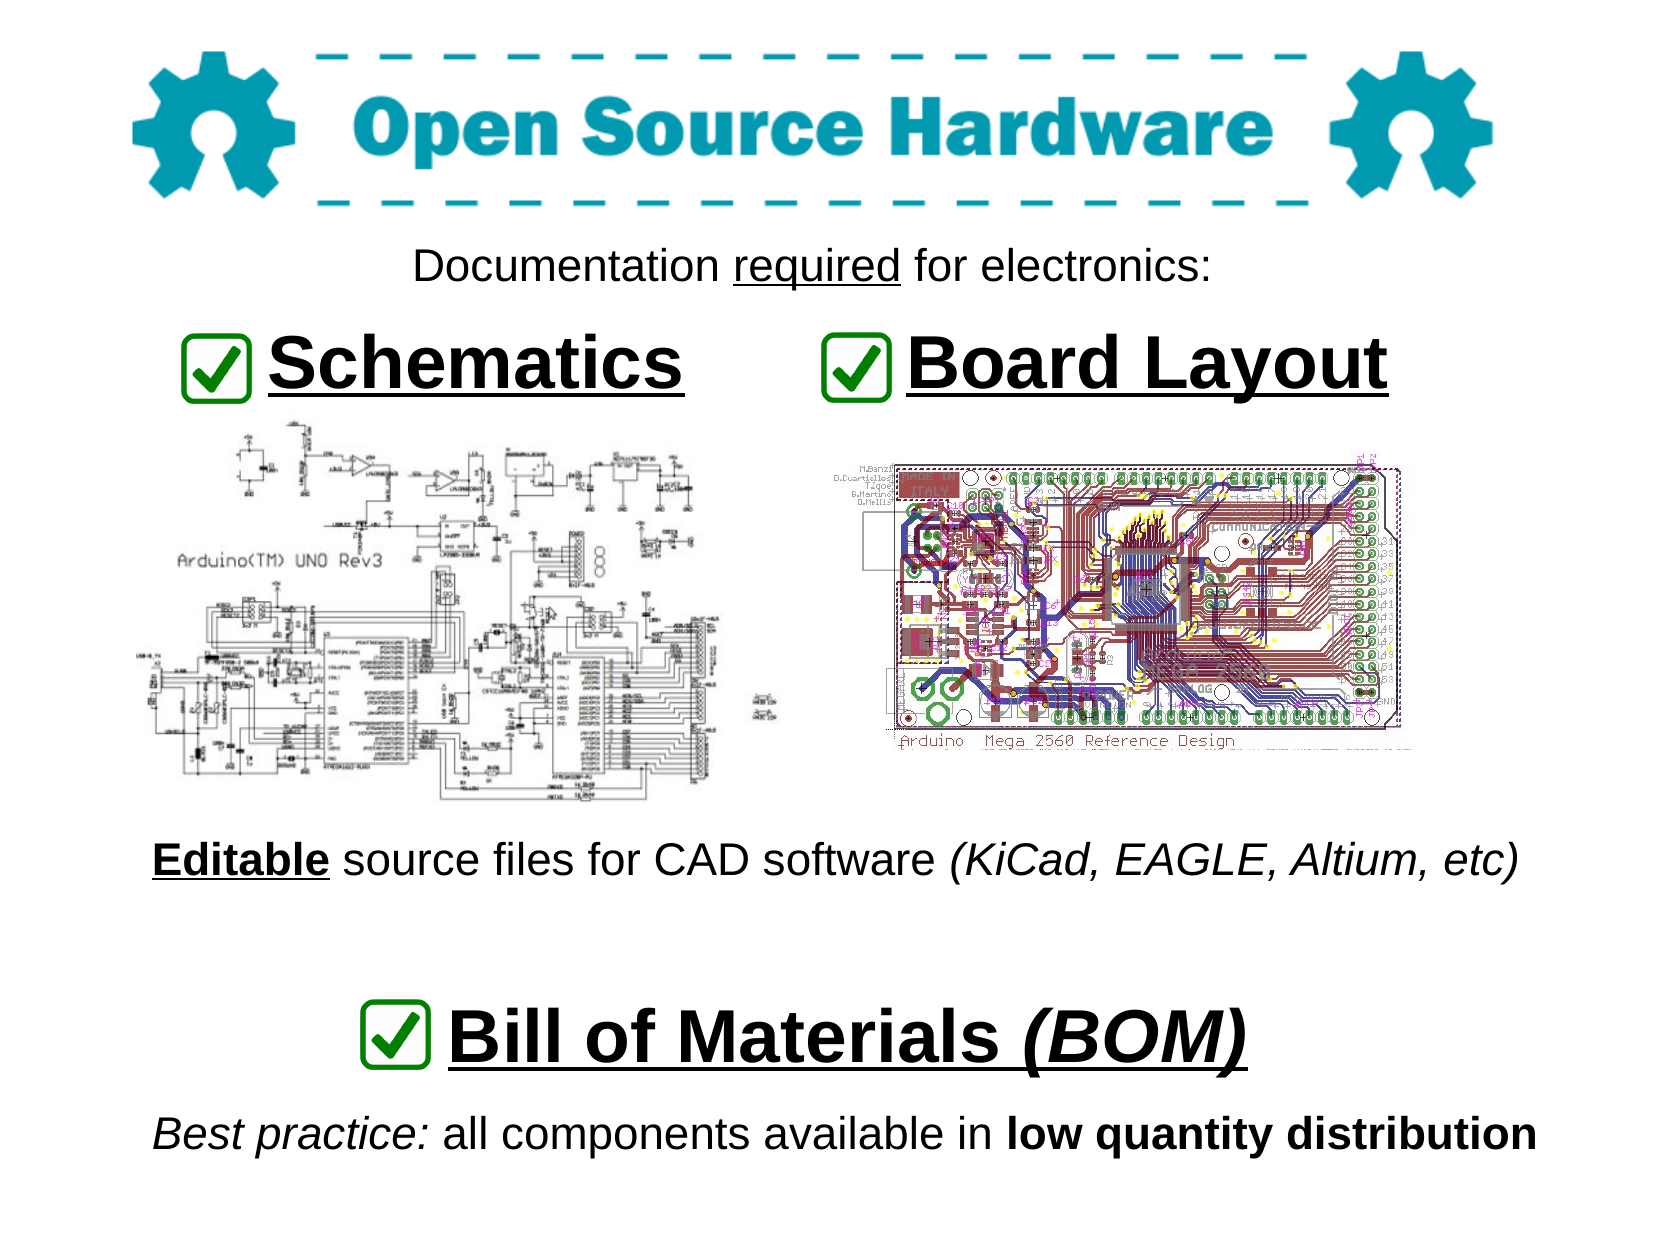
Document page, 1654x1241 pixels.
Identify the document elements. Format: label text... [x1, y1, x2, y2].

picture [821, 332, 892, 403]
picture [830, 434, 1414, 751]
picture [360, 999, 431, 1070]
picture [135, 411, 781, 817]
picture [181, 333, 252, 404]
picture [114, 11, 1531, 241]
list Documentation required for electronics: Schematics Board Layout Editable source files for CAD software (KiCad, EAGLE, Altium, etc) Bill of Materials (BOM) Best practice: all components available in low quantity distribution [80, 240, 1544, 1185]
